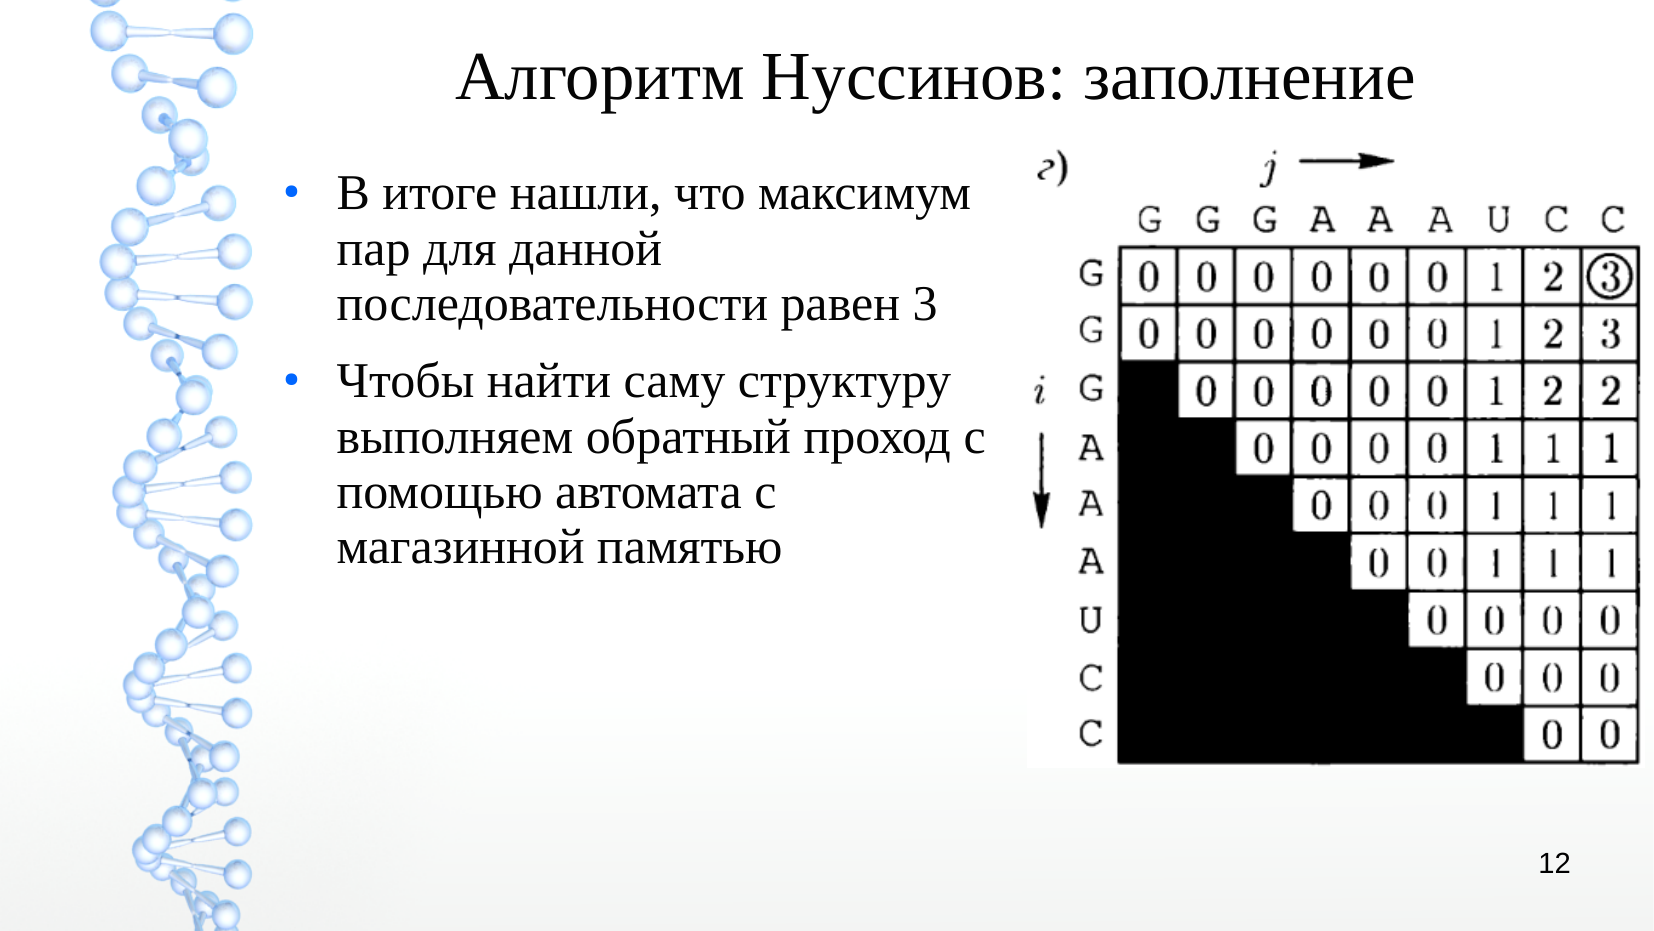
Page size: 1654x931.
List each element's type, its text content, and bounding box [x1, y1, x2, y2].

picture [0, 0, 1654, 931]
list В итоге нашли, что максимум пар для данной последовательности равен 3 Чтобы найти саму структуру выполняем обратный проход с помощью автомата с магазинной памятью [265, 165, 1004, 591]
title Алгоритм Нуссинов: заполнение [271, 0, 1601, 154]
